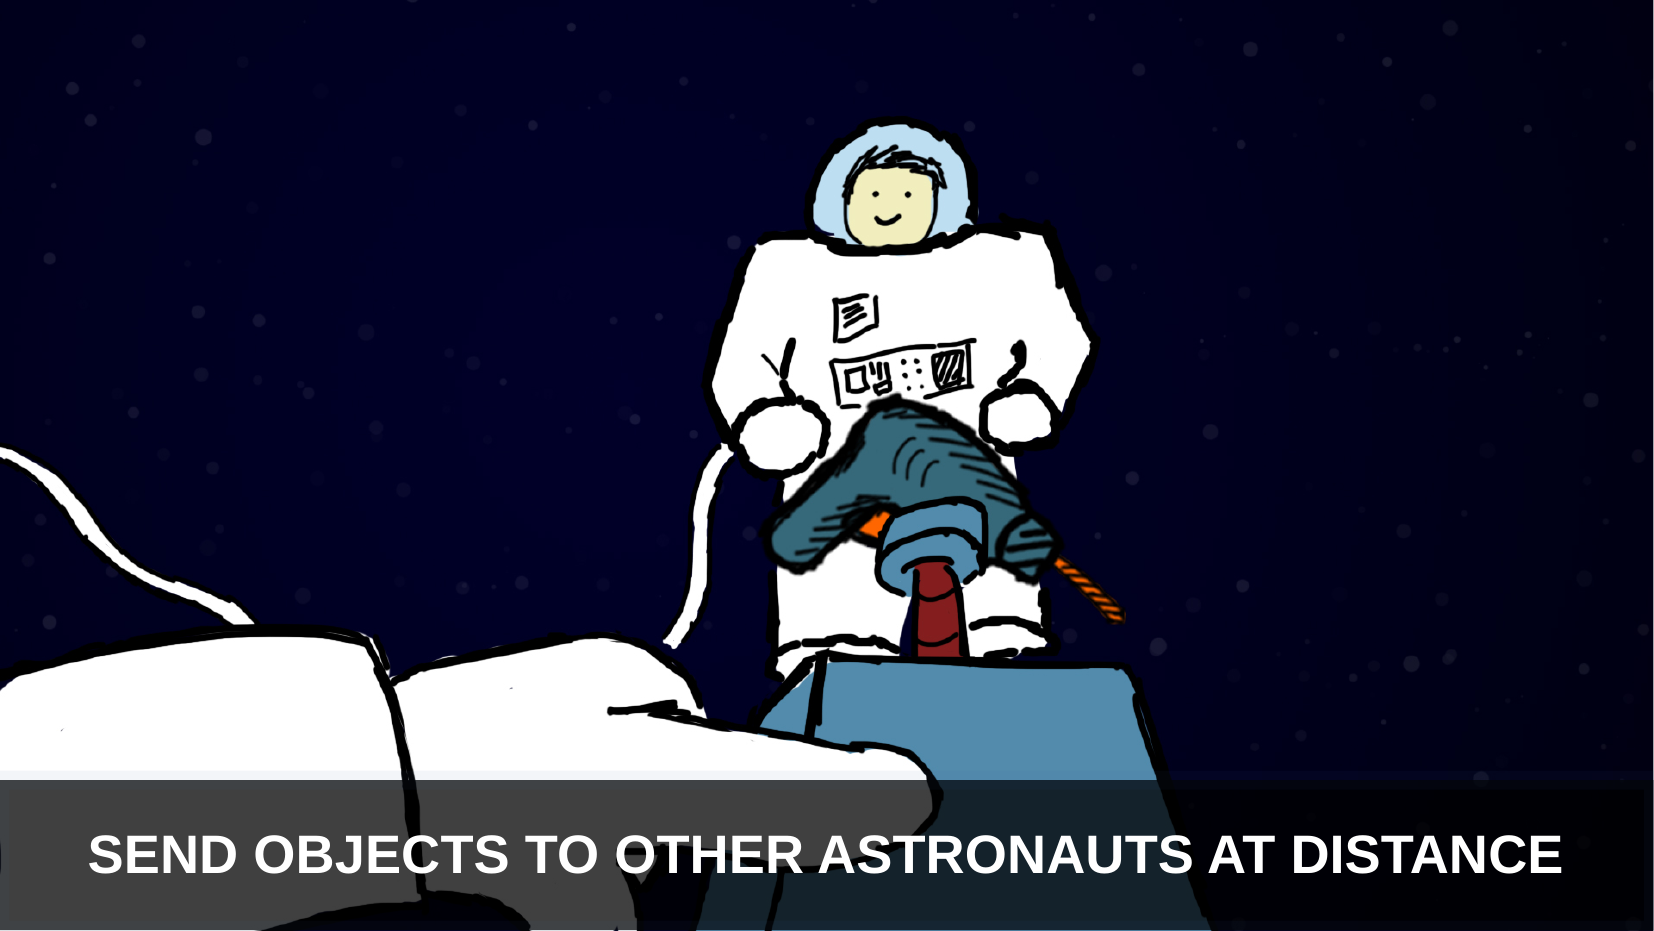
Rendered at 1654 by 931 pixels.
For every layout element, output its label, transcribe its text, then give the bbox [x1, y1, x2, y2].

picture [0, 0, 1654, 780]
text_box SEND OBJECTS TO OTHER ASTRONAUTS AT DISTANCE [0, 780, 1654, 931]
